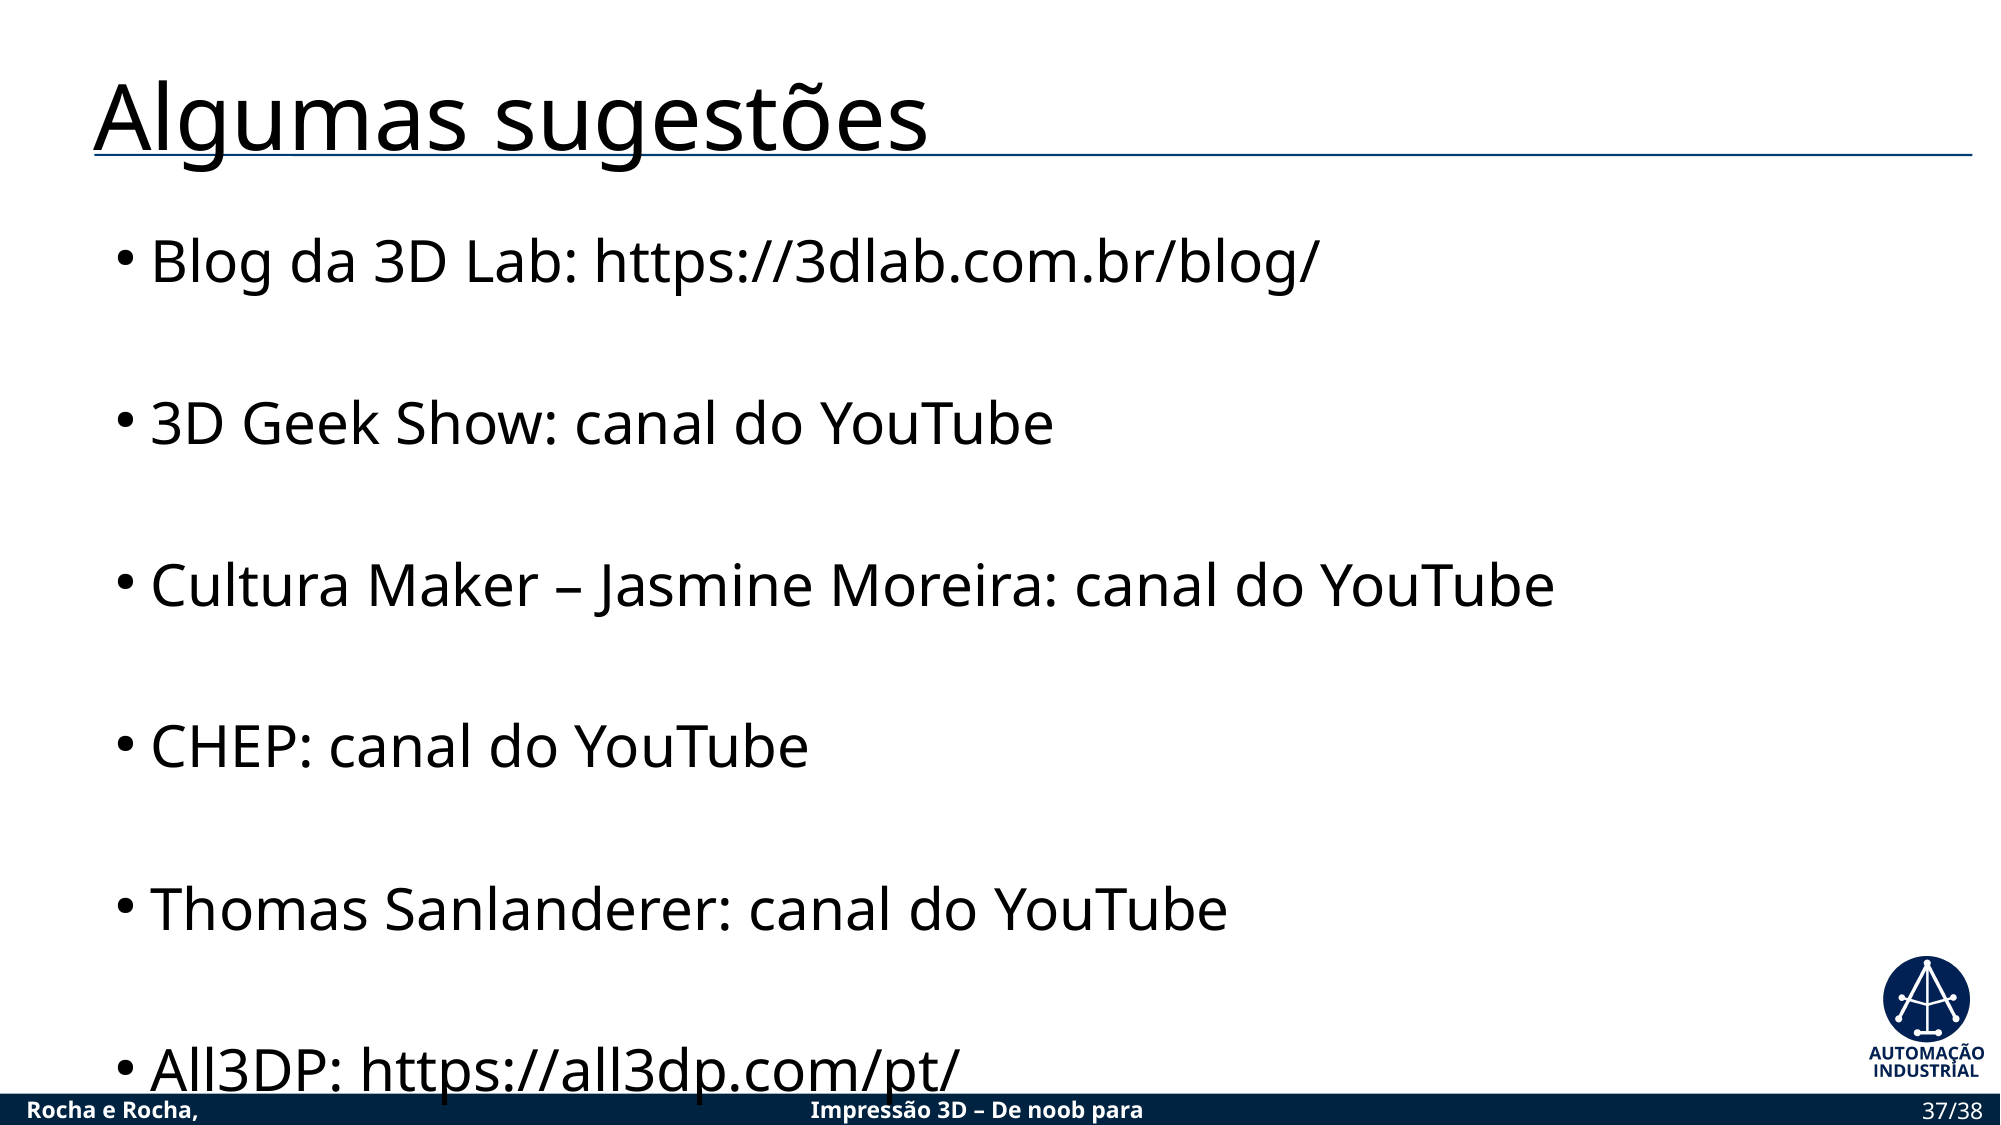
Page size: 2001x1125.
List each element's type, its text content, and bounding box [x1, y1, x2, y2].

text_box Blog da 3D Lab: https://3dlab.com.br/blog/ 3D Geek Show: canal do YouTube Cultura Maker – Jasmine Moreira: canal do YouTube CHEP: canal do YouTube Thomas Sanlanderer: canal do YouTube All3DP: https://all3dp.com/pt/ [100, 212, 1719, 1033]
text_box Algumas sugestões [78, 12, 1804, 230]
picture [1869, 956, 1984, 1077]
